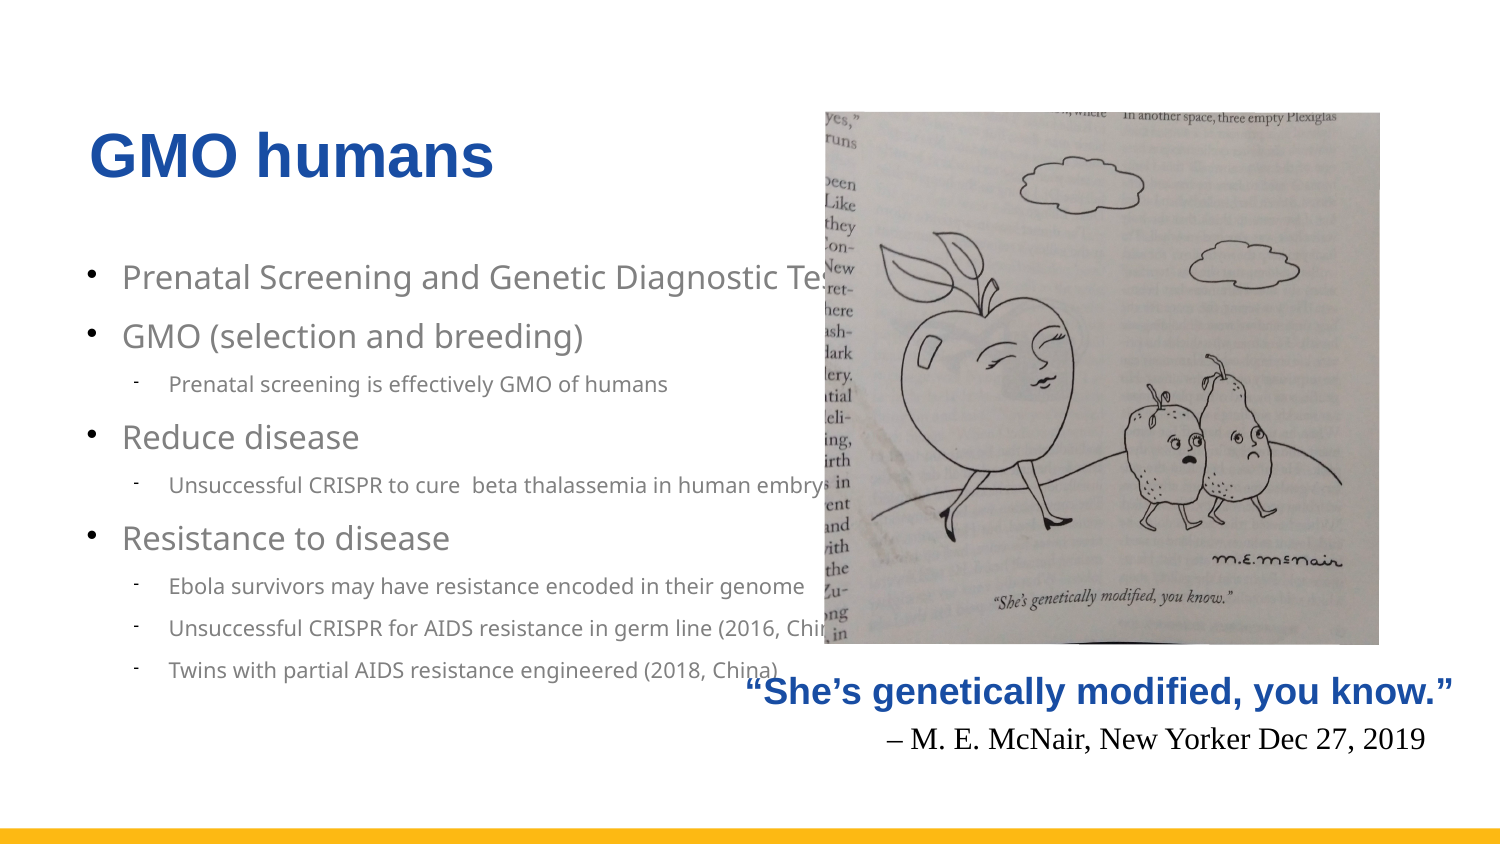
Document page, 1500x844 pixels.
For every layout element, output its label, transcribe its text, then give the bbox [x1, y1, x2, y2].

text_box Prenatal Screening and Genetic Diagnostic Tests GMO (selection and breeding) Prenatal screening is effectively GMO of humans Reduce disease Unsuccessful CRISPR to cure beta thalassemia in human embryo (2015) Resistance to disease Ebola survivors may have resistance encoded in their genome Unsuccessful CRISPR for AIDS resistance in germ line (2016, China) Twins with partial AIDS resistance engineered (2018, China) [75, 197, 1425, 687]
picture [824, 111, 1380, 645]
text_box “She’s genetically modified, you know.” – M. E. McNair, New Yorker Dec 27, 2019 [729, 660, 1470, 761]
text_box GMO humans [75, 0, 1425, 197]
